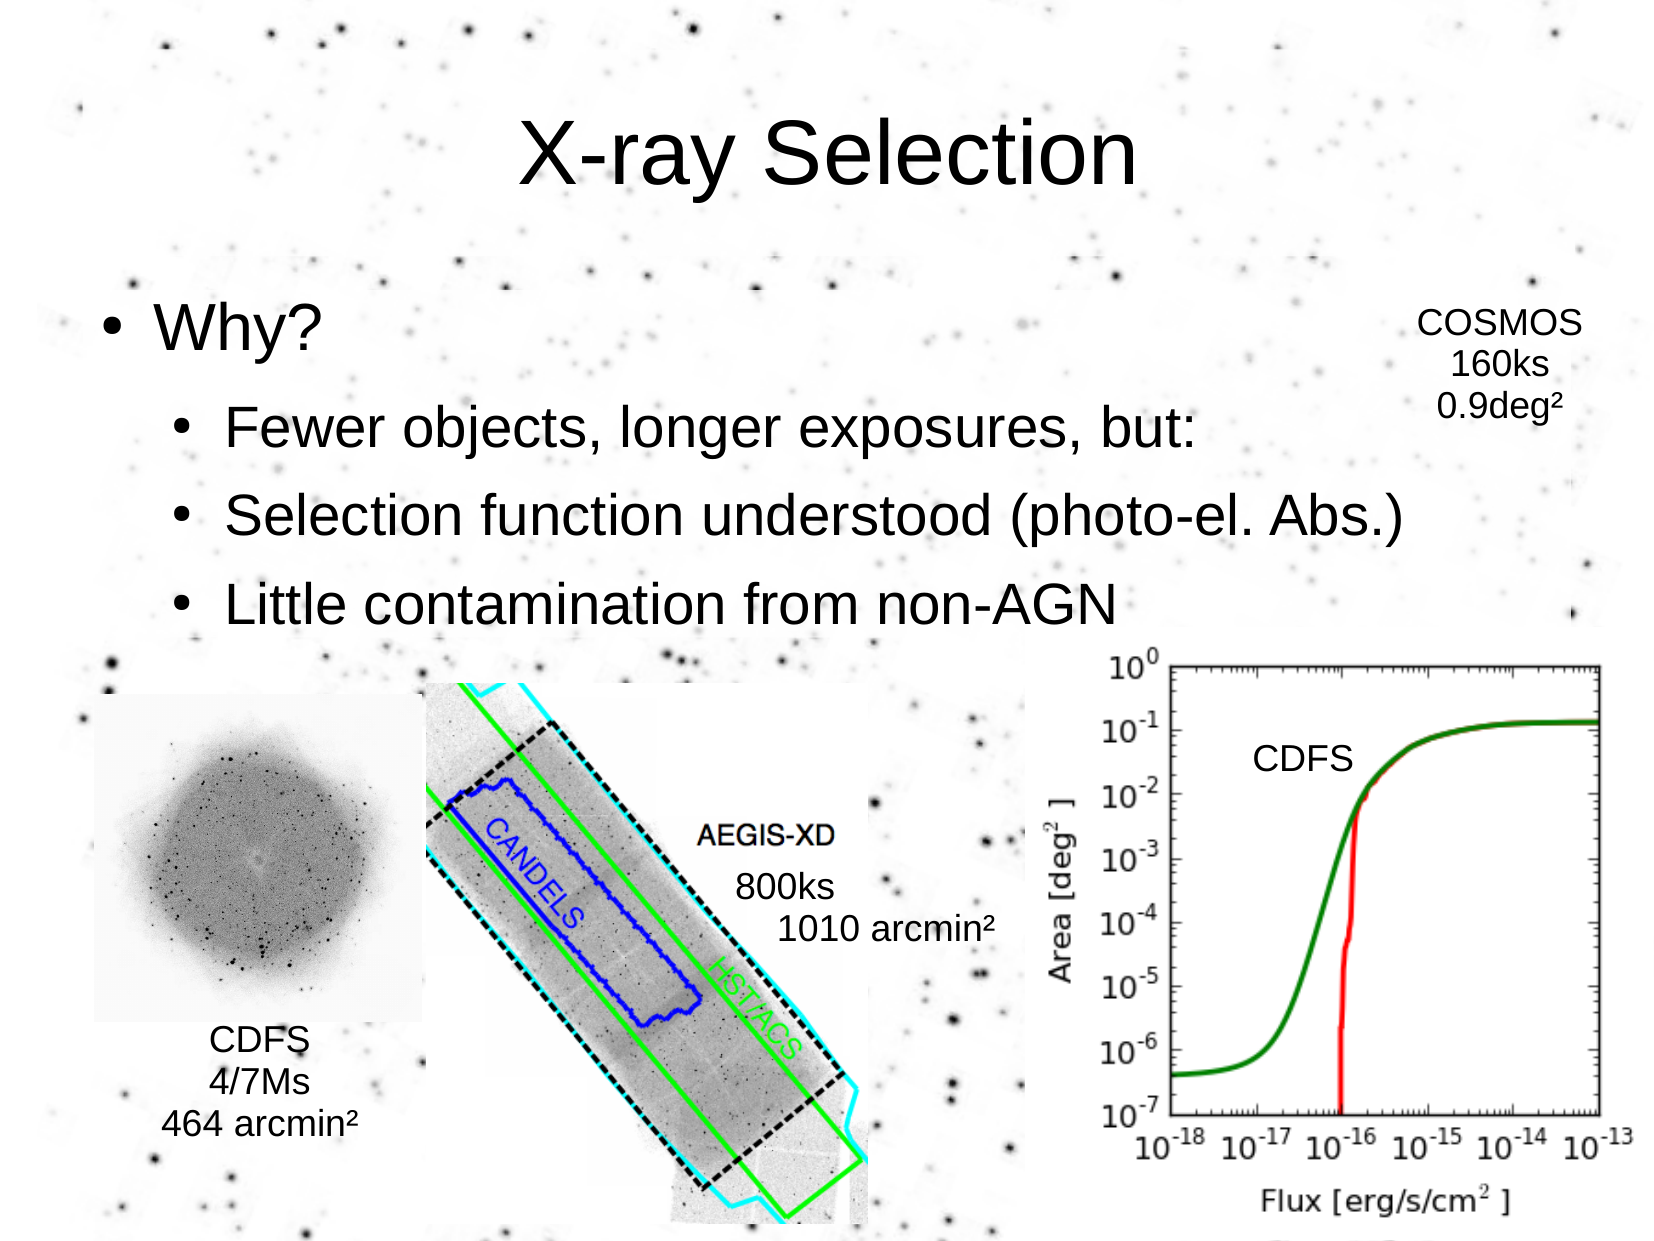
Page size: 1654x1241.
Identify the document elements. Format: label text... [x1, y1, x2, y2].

text_box CDFS [1237, 730, 1426, 788]
text_box CDFS 4/7Ms 464 arcmin² [128, 1022, 391, 1152]
title X-ray Selection [82, 49, 1576, 257]
picture [37, 0, 1654, 1241]
text_box 800ks 1010 arcmin² [720, 858, 1021, 1000]
text_box COSMOS 160ks 0.9deg² [1350, 293, 1651, 435]
list Why? Fewer objects, longer exposures, but: Selection function understood (photo-el. Abs.) Little contamination from non-AGN [82, 290, 1571, 638]
